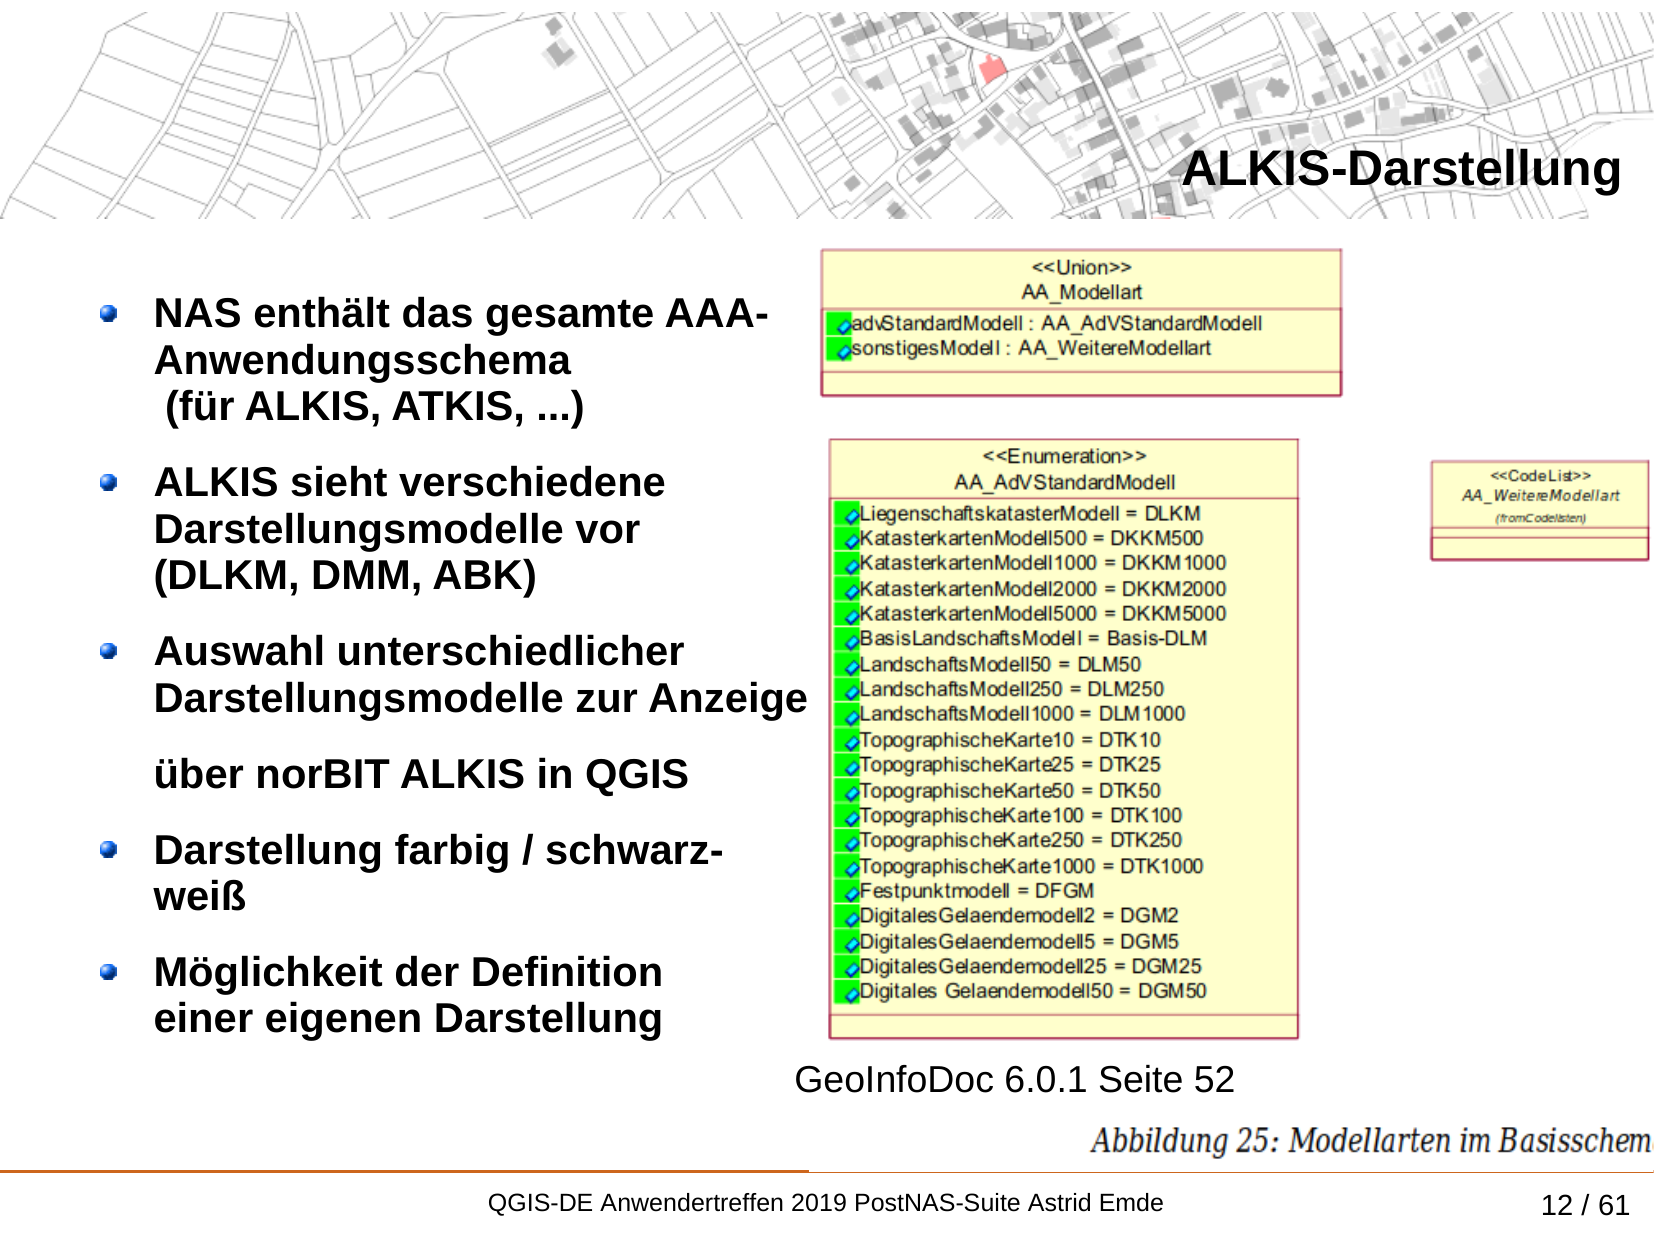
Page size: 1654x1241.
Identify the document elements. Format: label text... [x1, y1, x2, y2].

picture [809, 224, 1654, 1172]
text_box GeoInfoDoc 6.0.1 Seite 52 [779, 1051, 1382, 1113]
list NAS enthält das gesamte AAA-Anwendungsschema (für ALKIS, ATKIS, ...) ALKIS sieht verschiedene Darstellungsmodelle vor (DLKM, DMM, ABK) Auswahl unterschiedlicher Darstellungsmodelle zur Anzeige über norBIT ALKIS in QGIS Darstellung farbig / schwarz-weiß Möglichkeit der Definition einer eigenen Darstellung [82, 290, 809, 1109]
title ALKIS-Darstellung [249, 123, 1637, 213]
